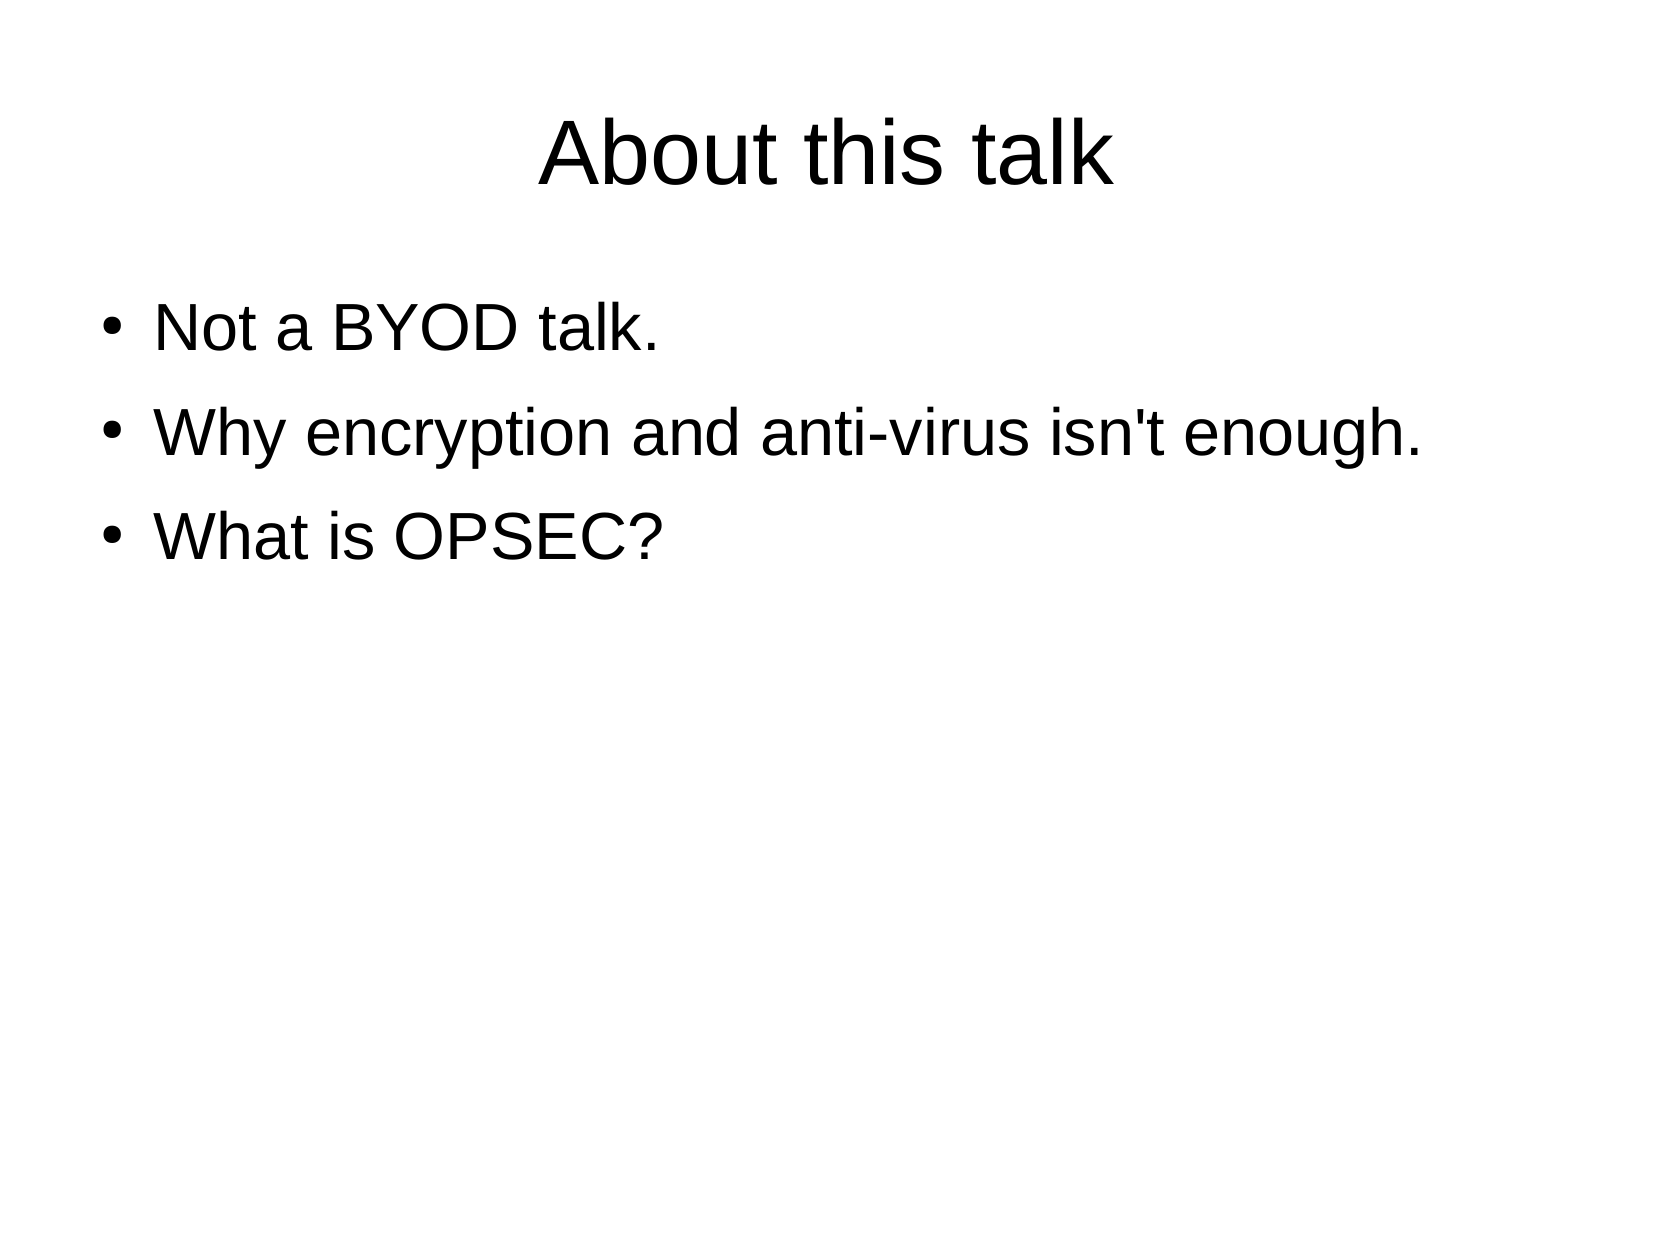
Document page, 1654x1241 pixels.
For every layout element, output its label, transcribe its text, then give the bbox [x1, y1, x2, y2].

list Not a BYOD talk. Why encryption and anti-virus isn't enough. What is OPSEC? [82, 290, 1571, 1010]
title About this talk [82, 49, 1571, 257]
